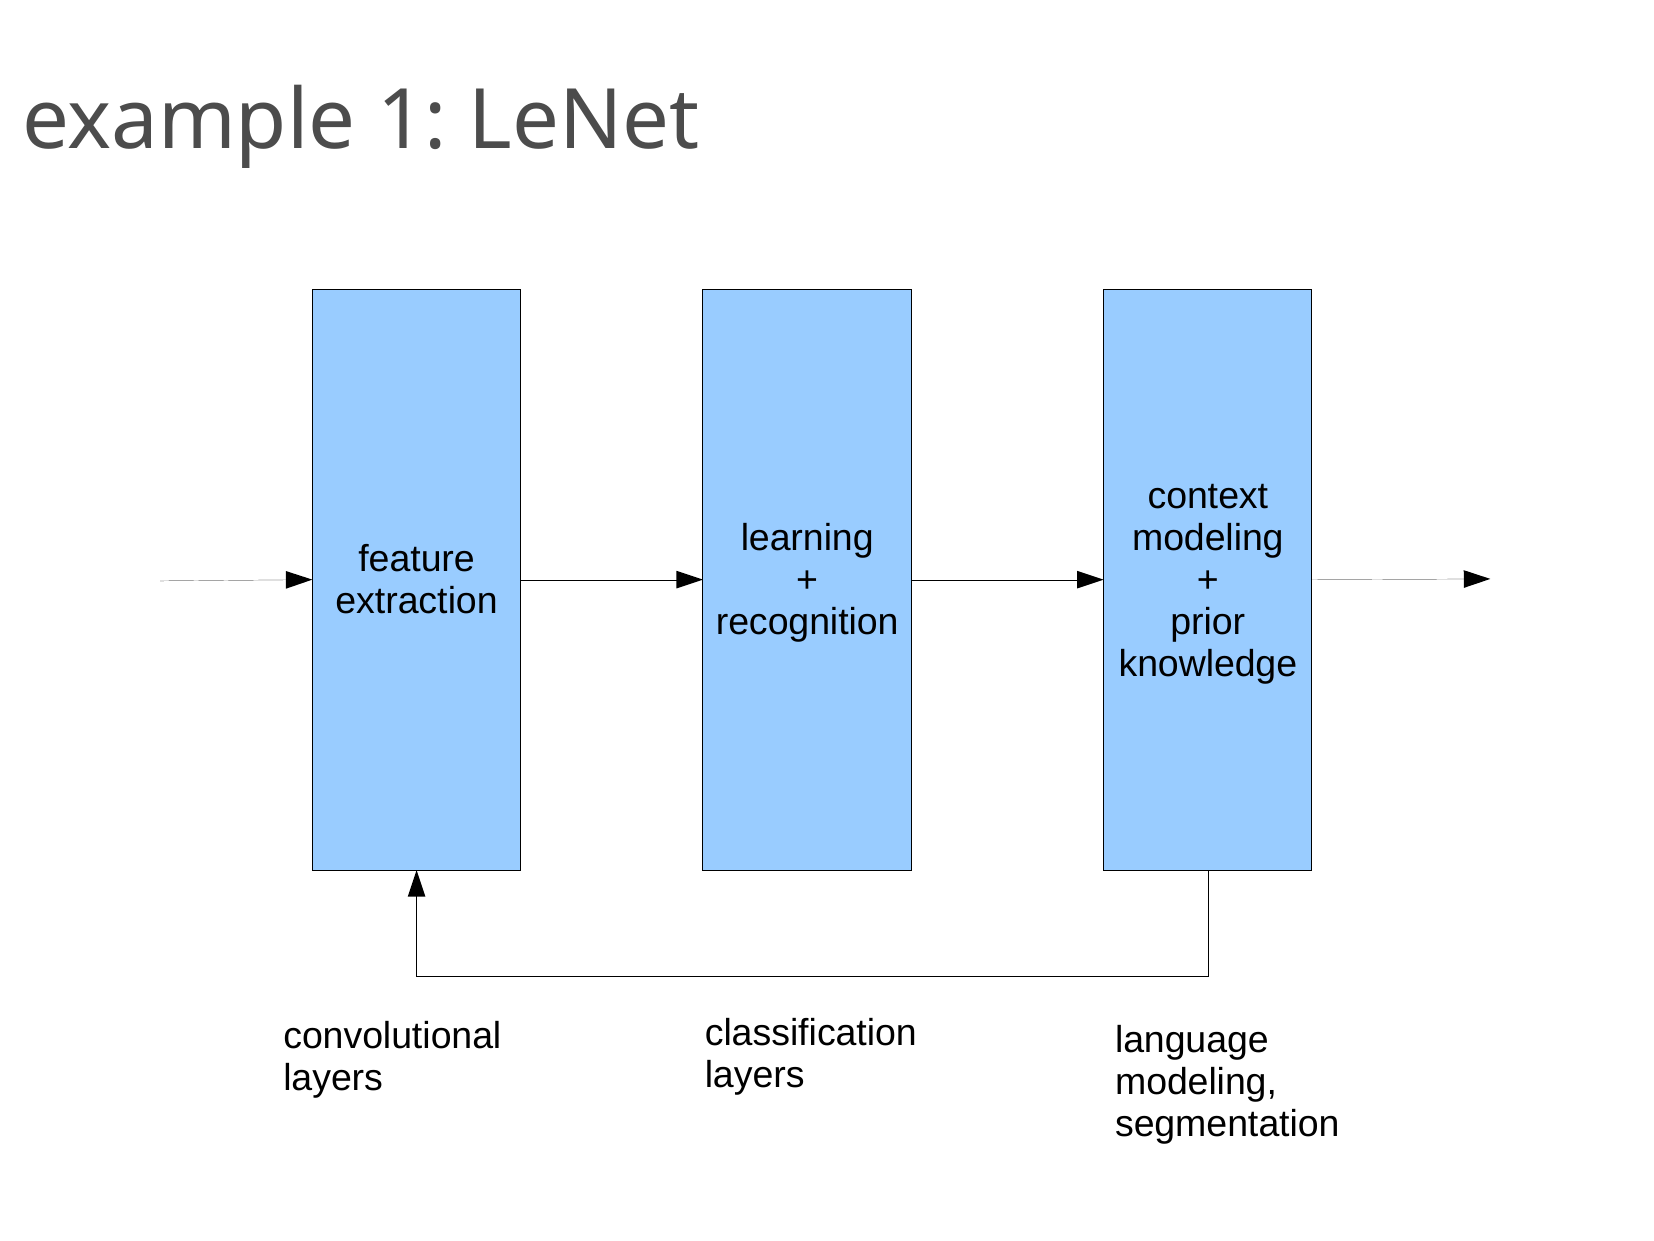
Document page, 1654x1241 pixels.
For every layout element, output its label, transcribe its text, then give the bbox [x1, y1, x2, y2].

text_box learning + recognition [702, 289, 912, 871]
text_box context modeling + prior knowledge [1103, 289, 1312, 871]
title example 1: LeNet [22, 19, 1654, 213]
text_box classification layers [690, 1004, 964, 1104]
text_box language modeling, segmentation [1100, 1010, 1377, 1152]
text_box feature extraction [312, 289, 521, 871]
text_box convolutional layers [268, 1007, 559, 1107]
